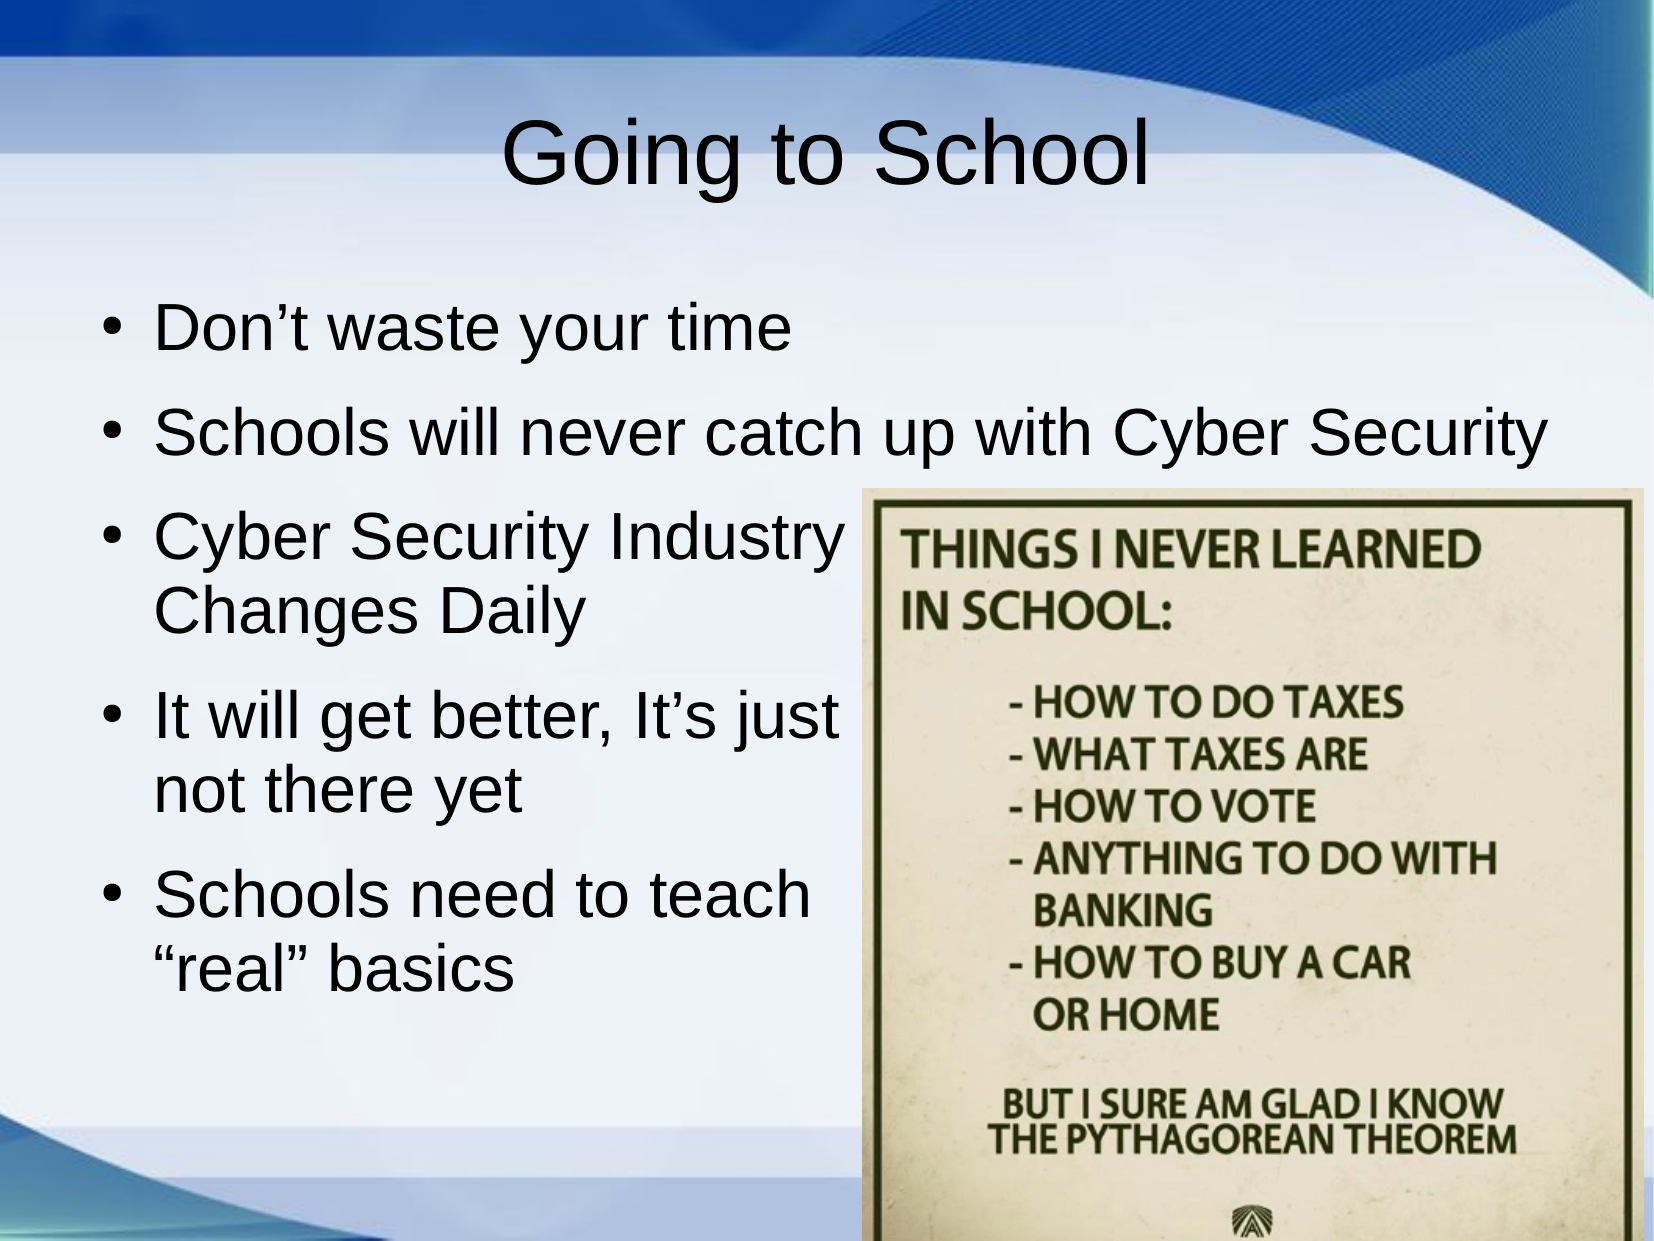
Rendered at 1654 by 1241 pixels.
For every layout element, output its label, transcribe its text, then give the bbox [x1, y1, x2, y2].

picture [0, 0, 1654, 1241]
list Don’t waste your time Schools will never catch up with Cyber Security Cyber Security Industry Changes Daily It will get better, It’s just not there yet Schools need to teach “real” basics [82, 290, 1571, 1010]
title Going to School [82, 49, 1571, 257]
